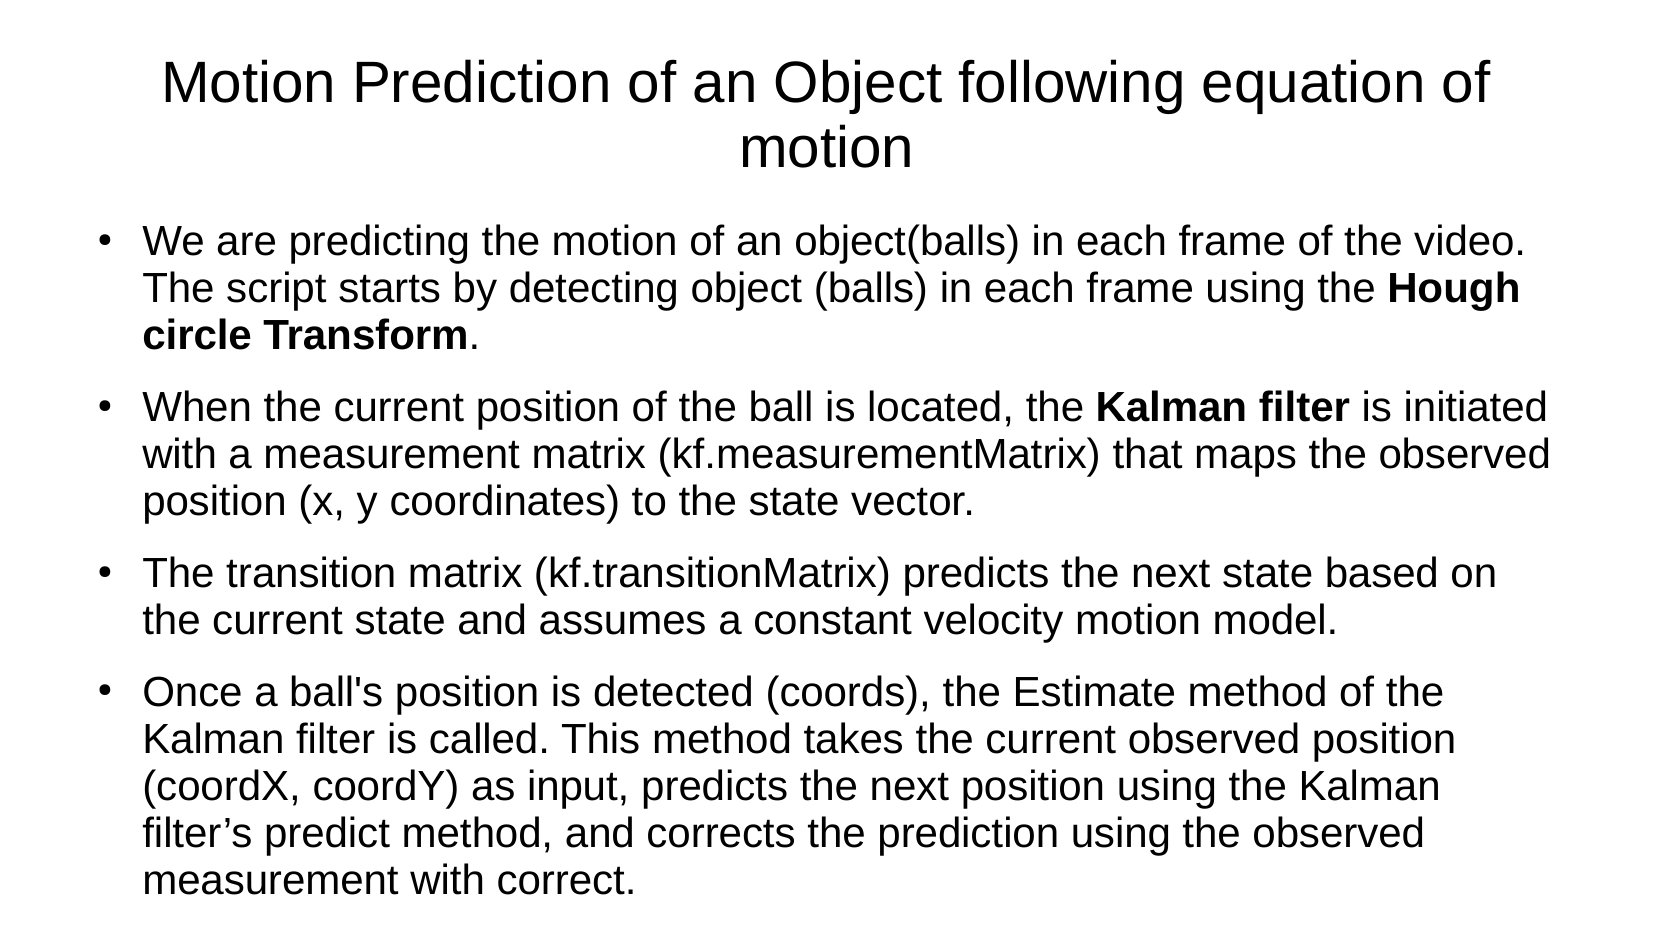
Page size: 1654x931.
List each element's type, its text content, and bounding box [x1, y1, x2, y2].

title Motion Prediction of an Object following equation of motion [82, 36, 1571, 193]
list We are predicting the motion of an object(balls) in each frame of the video. The script starts by detecting object (balls) in each frame using the Hough circle Transform. When the current position of the ball is located, the Kalman filter is initiated with a measurement matrix (kf.measurementMatrix) that maps the observed position (x, y coordinates) to the state vector. The transition matrix (kf.transitionMatrix) predicts the next state based on the current state and assumes a constant velocity motion model. Once a ball's position is detected (coords), the Estimate method of the Kalman filter is called. This method takes the current observed position (coordX, coordY) as input, predicts the next position using the Kalman filter’s predict method, and corrects the prediction using the observed measurement with correct. [82, 217, 1556, 914]
